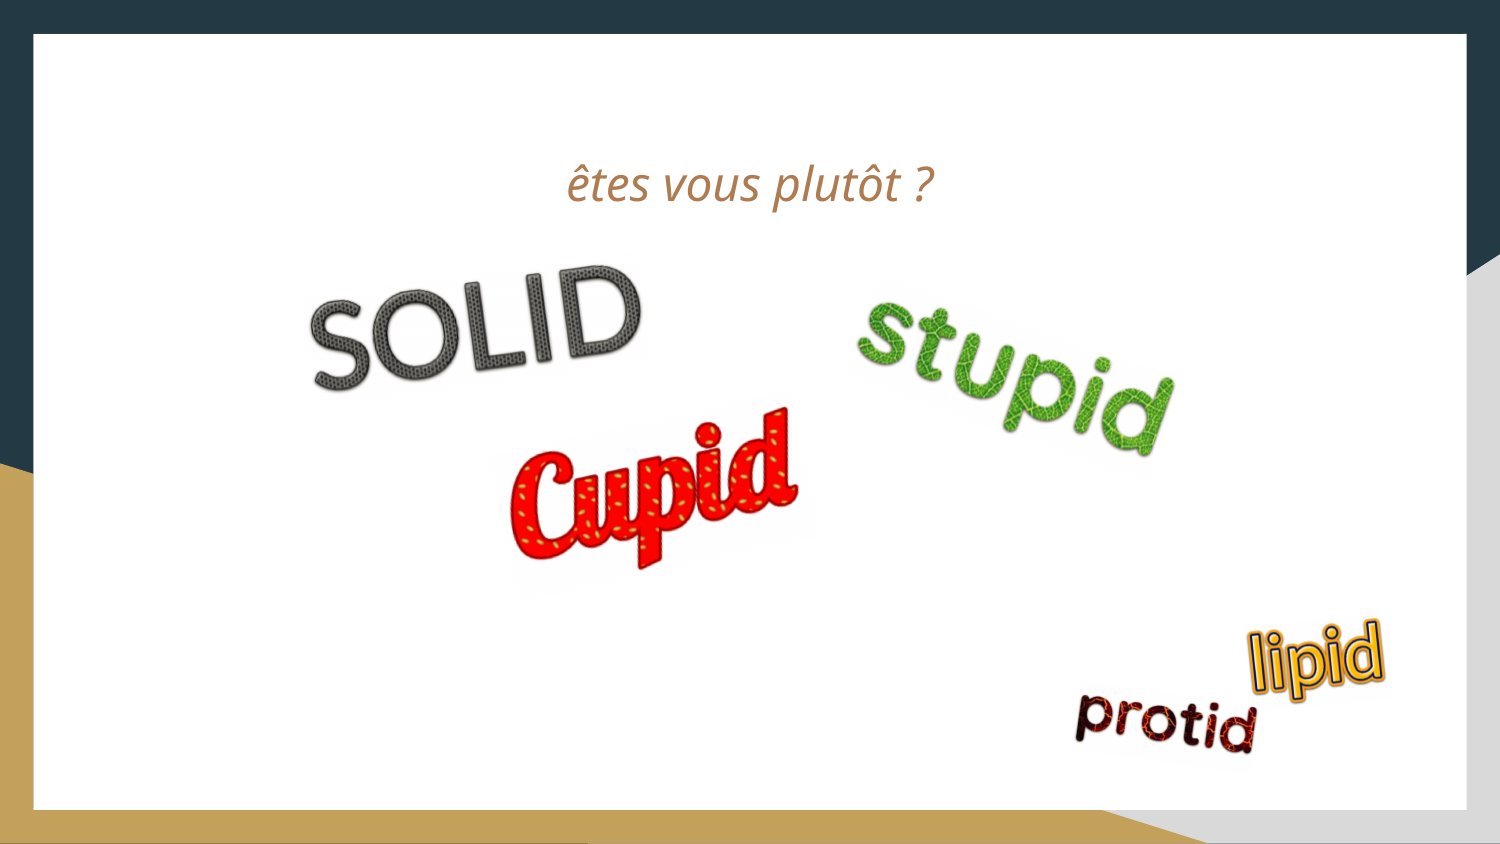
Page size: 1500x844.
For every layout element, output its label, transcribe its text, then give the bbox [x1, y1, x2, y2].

title êtes vous plutôt ? [134, 138, 1366, 296]
picture [485, 389, 823, 603]
picture [1071, 613, 1391, 774]
picture [843, 274, 1185, 484]
picture [300, 251, 652, 409]
